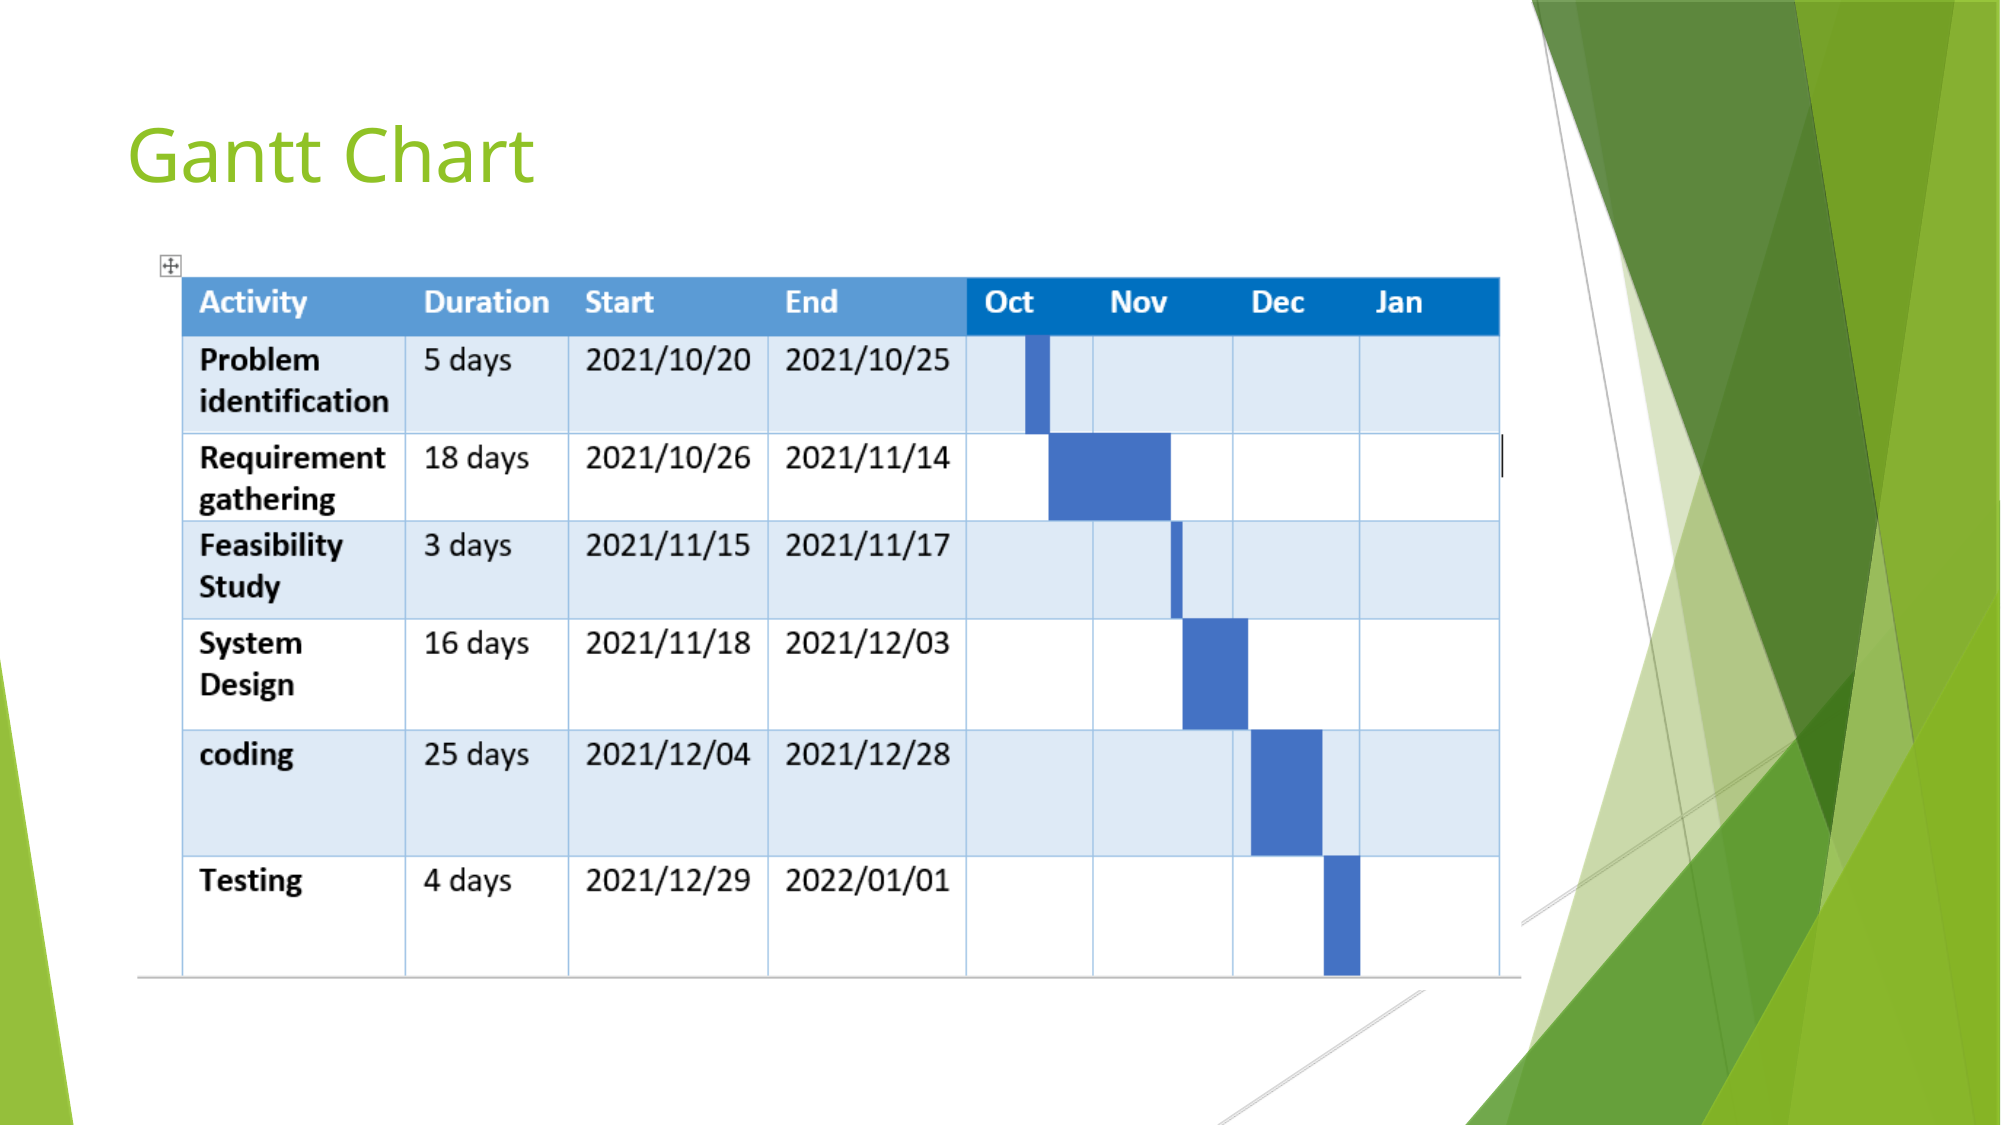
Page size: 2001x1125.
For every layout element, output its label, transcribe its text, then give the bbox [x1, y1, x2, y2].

picture [137, 249, 1522, 990]
title Gantt Chart [111, 99, 1522, 317]
